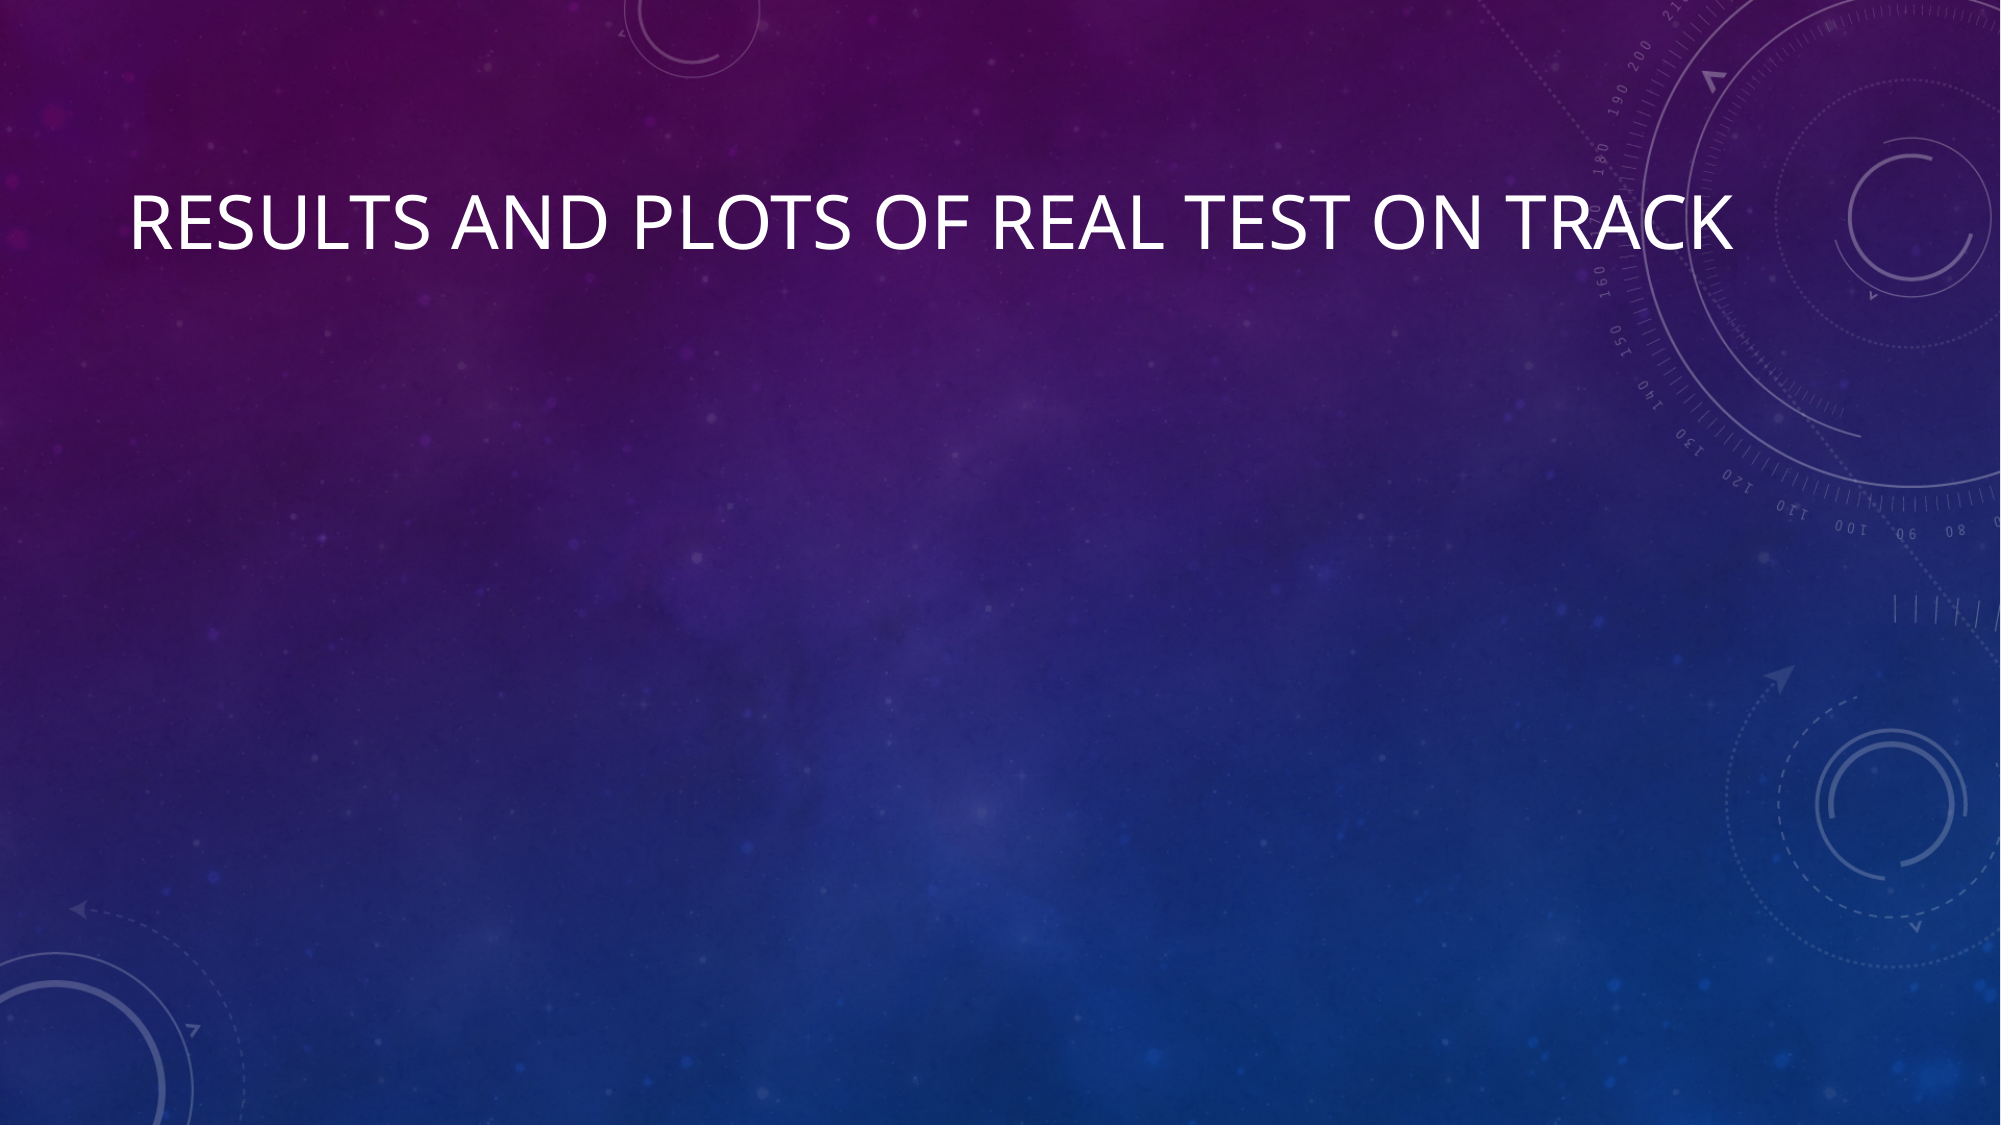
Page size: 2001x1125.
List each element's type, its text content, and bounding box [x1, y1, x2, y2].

title Results and plots of real test on track [112, 99, 1775, 339]
